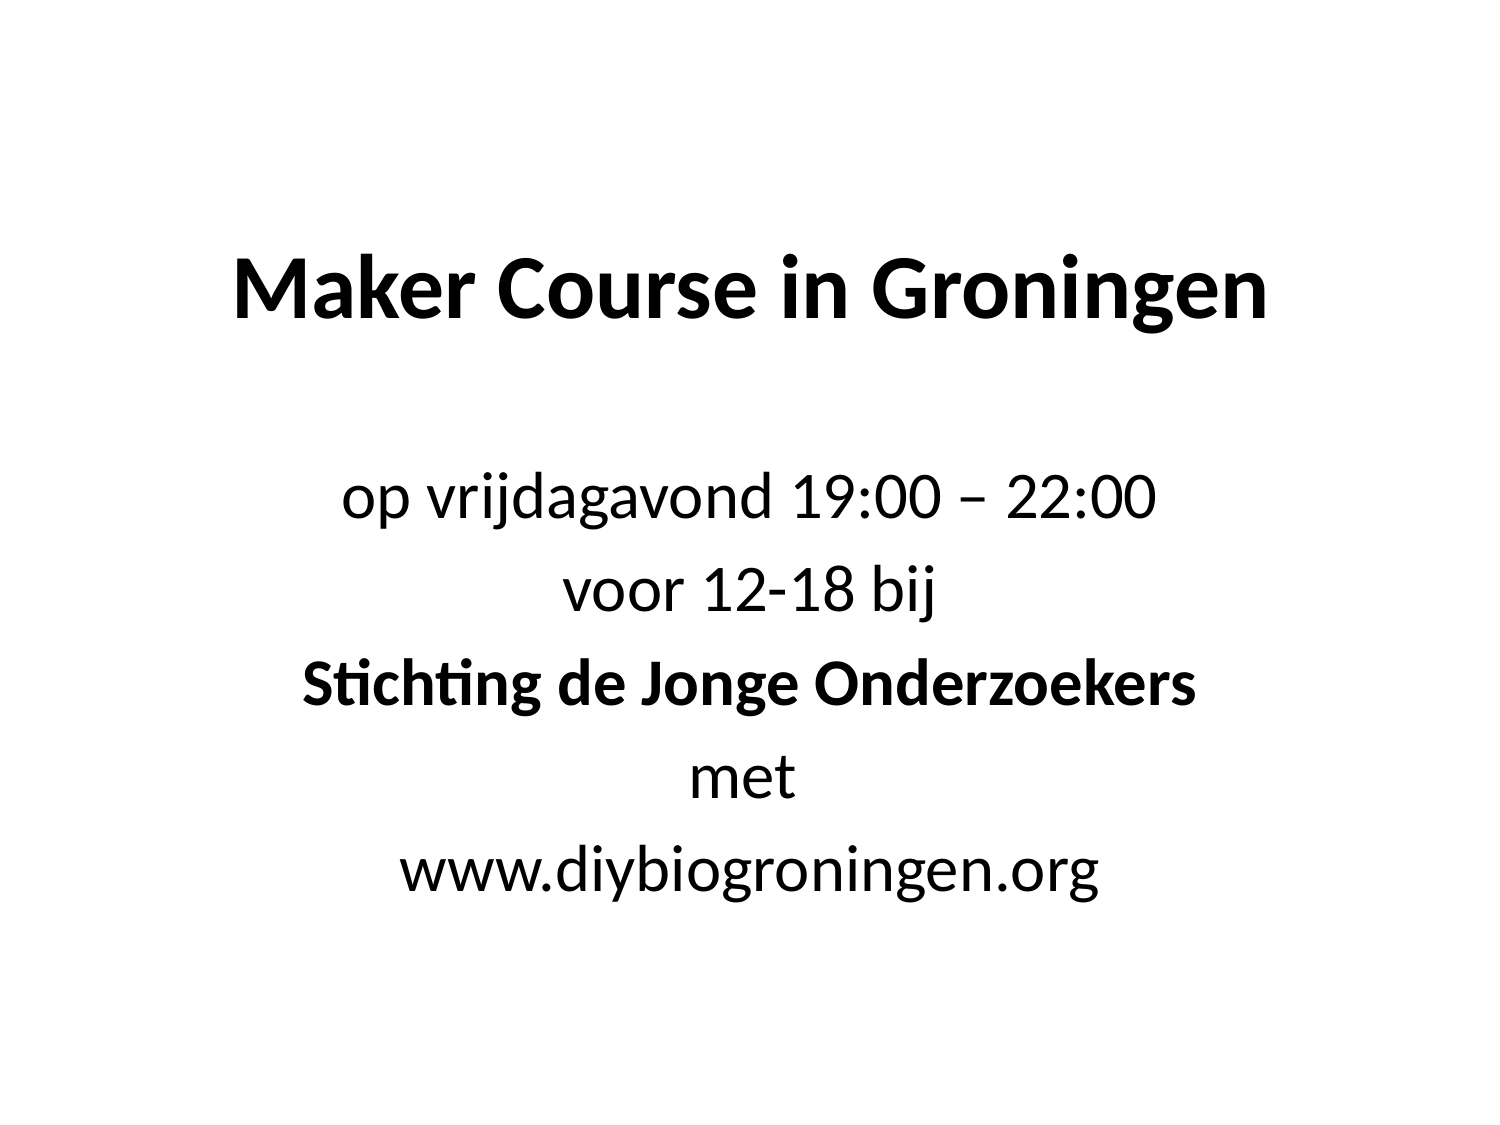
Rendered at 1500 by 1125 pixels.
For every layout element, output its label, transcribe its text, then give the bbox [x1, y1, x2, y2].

subtitle op vrijdagavond 19:00 – 22:00 voor 12-18 bij Stichting de Jonge Onderzoekers met www.diybiogroningen.org [225, 444, 1275, 925]
title Maker Course in Groningen [123, 160, 1399, 402]
